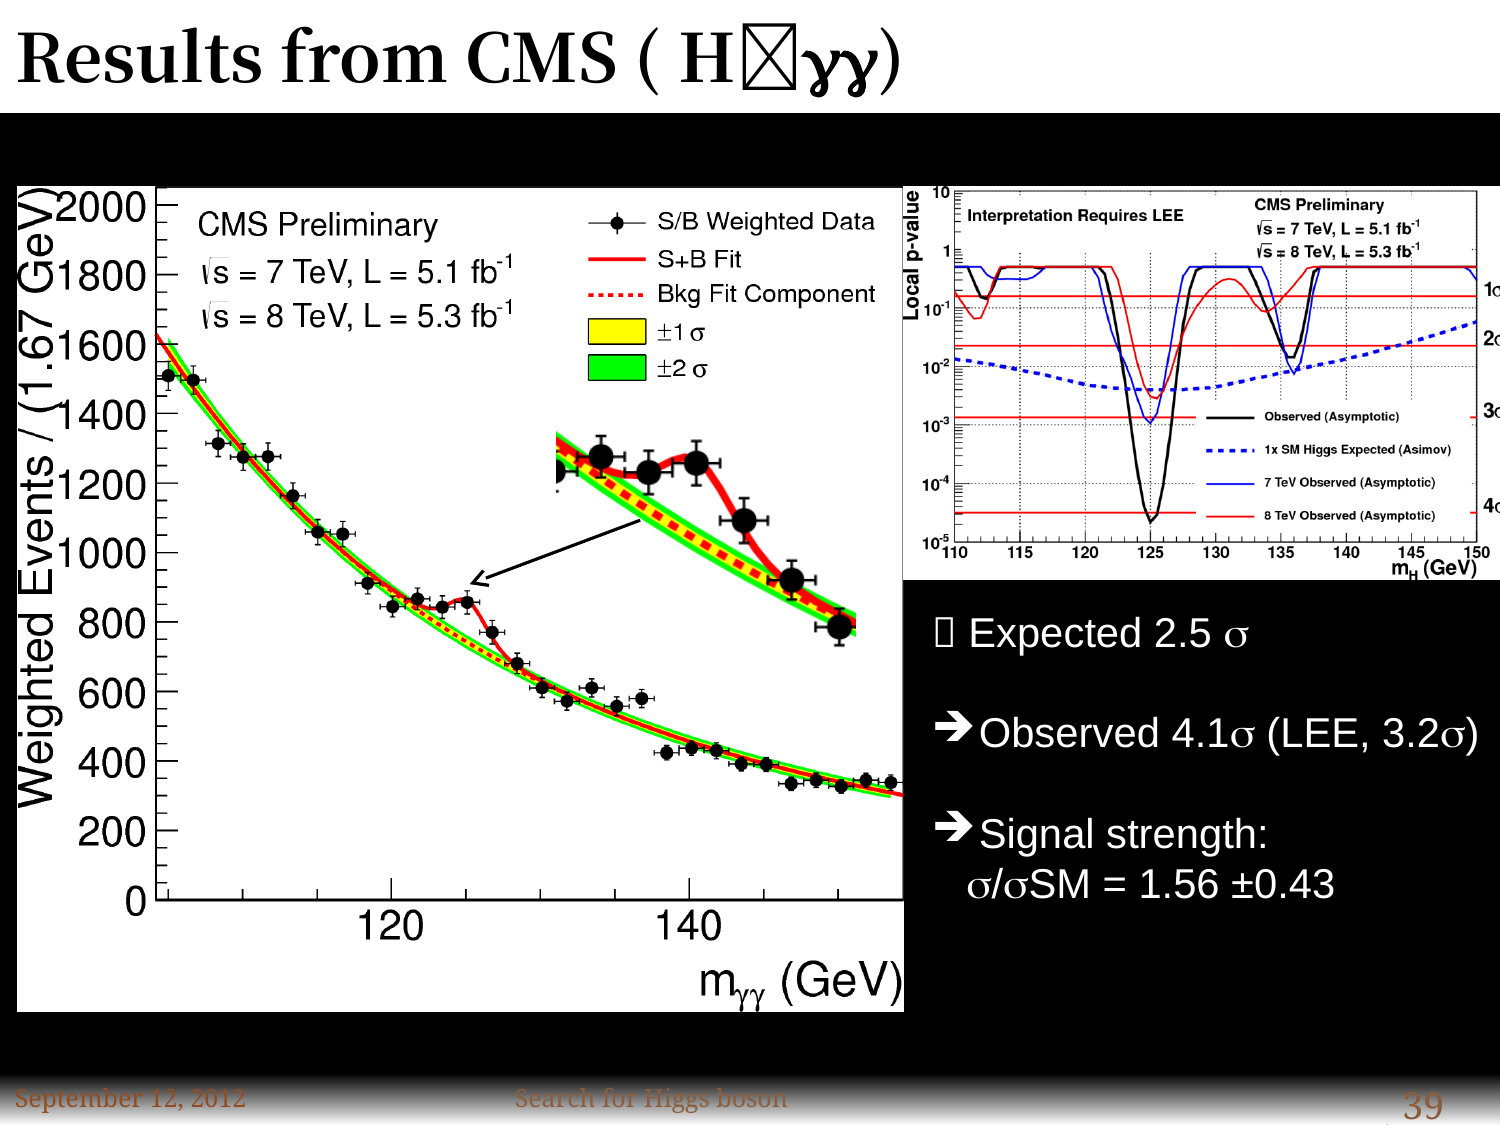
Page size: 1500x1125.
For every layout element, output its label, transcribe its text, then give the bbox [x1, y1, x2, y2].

slide_number September 12, 2012 [0, 1074, 500, 1125]
footer Search for Higgs boson [500, 1074, 1387, 1125]
text_box  Expected 2.5 s Observed 4.1s (LEE, 3.2s) Signal strength: s/sSM = 1.56 ±0.43 [917, 598, 1500, 914]
slide_number <number> [1387, 1074, 1500, 1125]
picture [17, 186, 1500, 1012]
title Results from CMS ( Hgg) [0, 0, 1500, 113]
